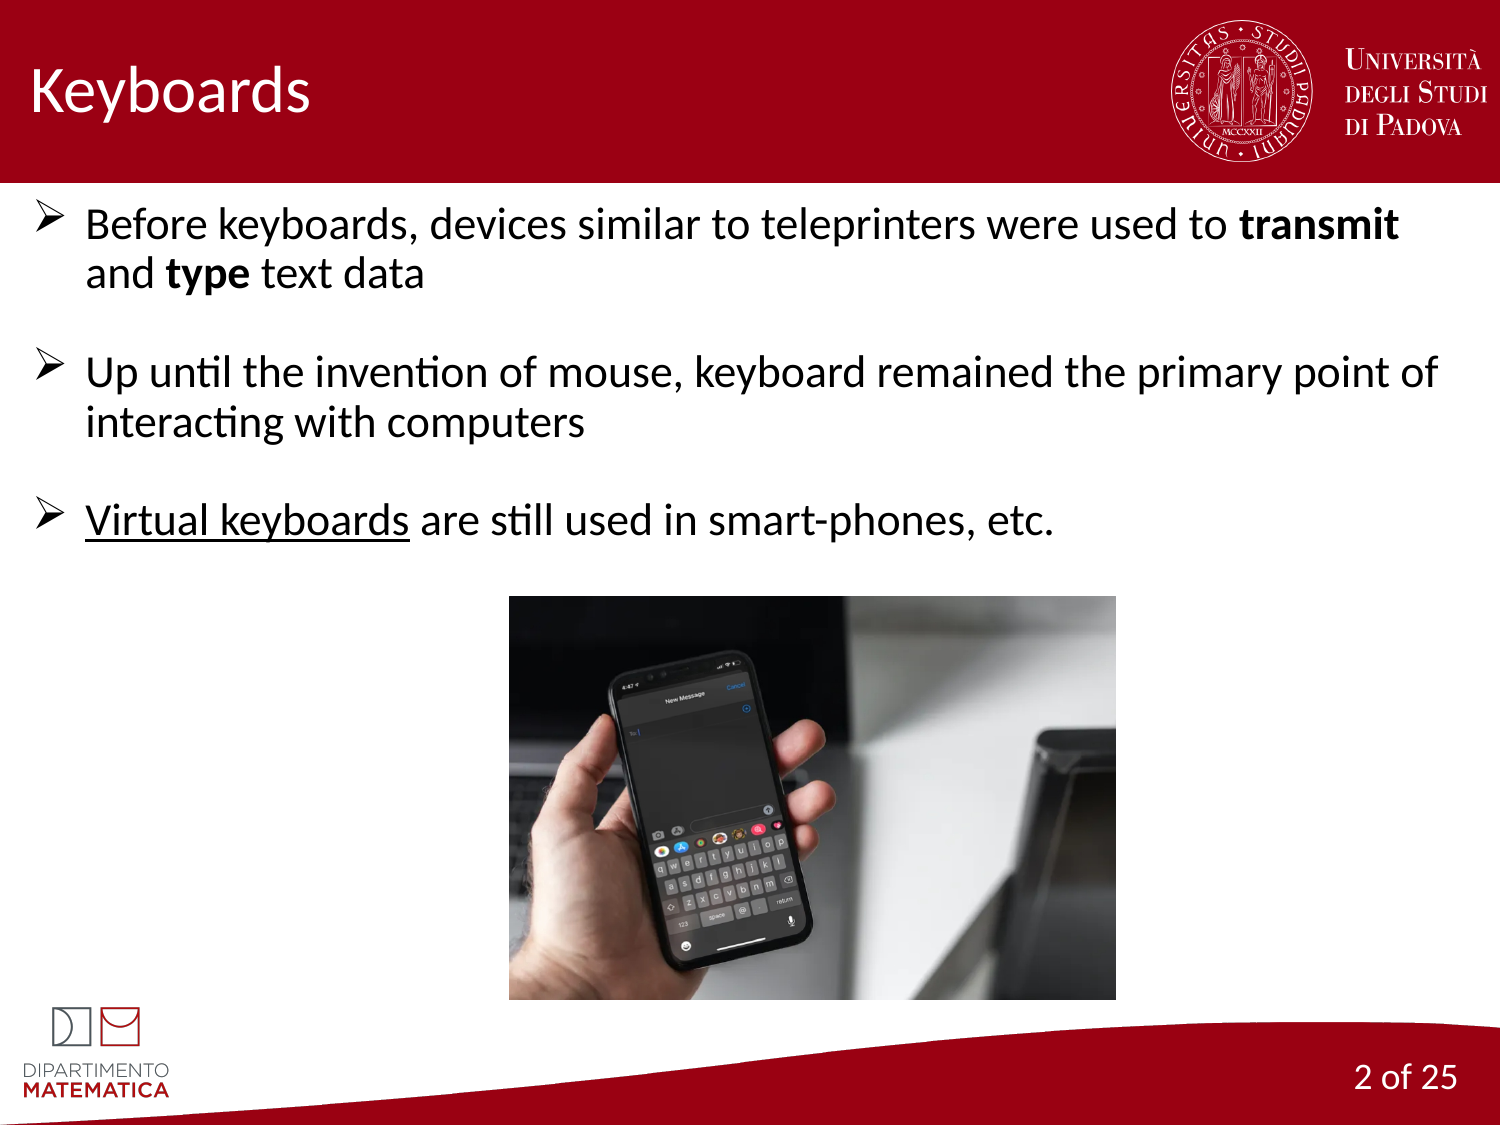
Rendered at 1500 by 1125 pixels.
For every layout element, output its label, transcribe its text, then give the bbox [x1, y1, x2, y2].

picture [1171, 20, 1487, 162]
picture [0, 1007, 1500, 1125]
title Keyboards [0, 0, 1159, 183]
list Before keyboards, devices similar to teleprinters were used to transmit and type text data Up until the invention of mouse, keyboard remained the primary point of interacting with computers Virtual keyboards are still used in smart-phones, etc. [0, 192, 1471, 676]
slide_number <number> of 25 [1136, 1044, 1474, 1104]
picture [509, 596, 1116, 1000]
